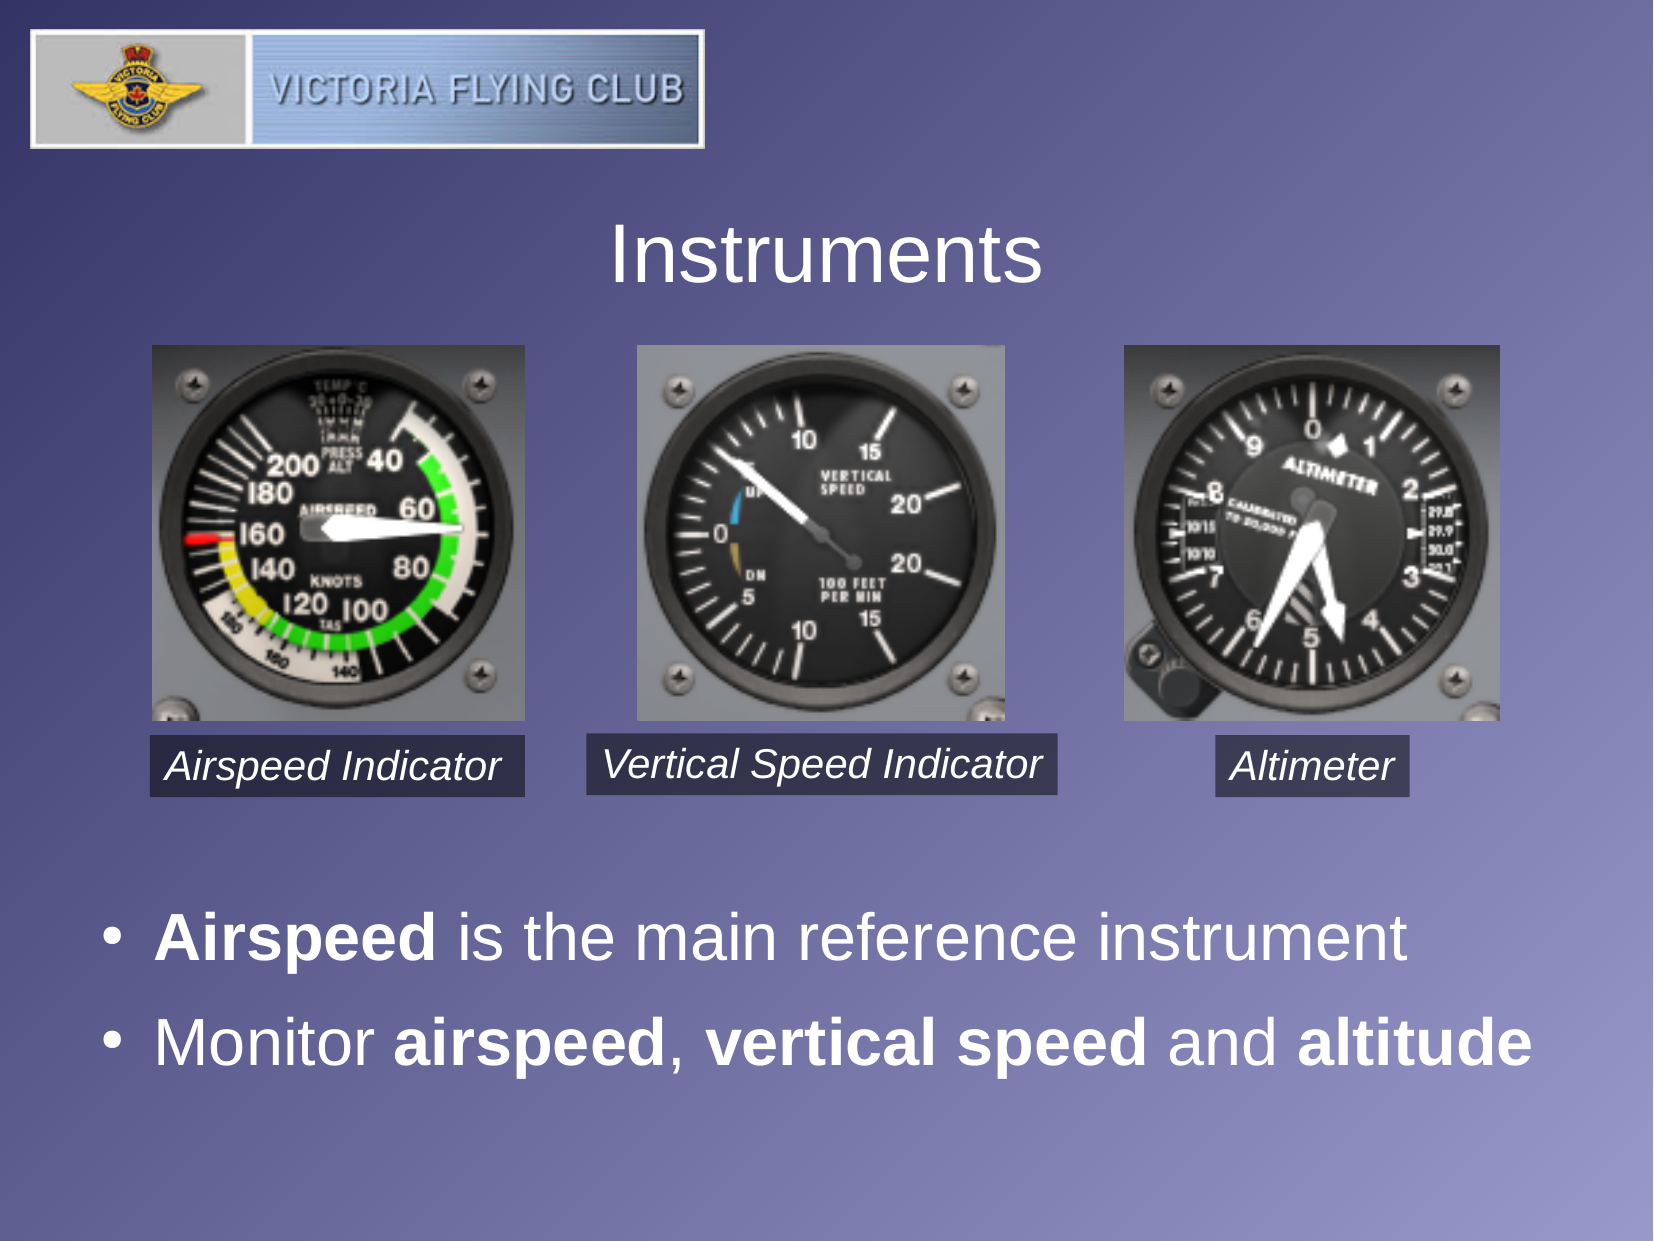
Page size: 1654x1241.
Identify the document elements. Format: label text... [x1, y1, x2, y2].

picture [30, 29, 705, 149]
picture [152, 345, 525, 721]
title Instruments [82, 150, 1571, 358]
picture [1124, 345, 1500, 721]
text_box Vertical Speed Indicator [586, 733, 1058, 796]
list Airspeed is the main reference instrument Monitor airspeed, vertical speed and altitude [82, 900, 1571, 1201]
picture [637, 345, 1005, 721]
text_box Altimeter [1215, 735, 1410, 798]
text_box Airspeed Indicator [149, 735, 525, 798]
